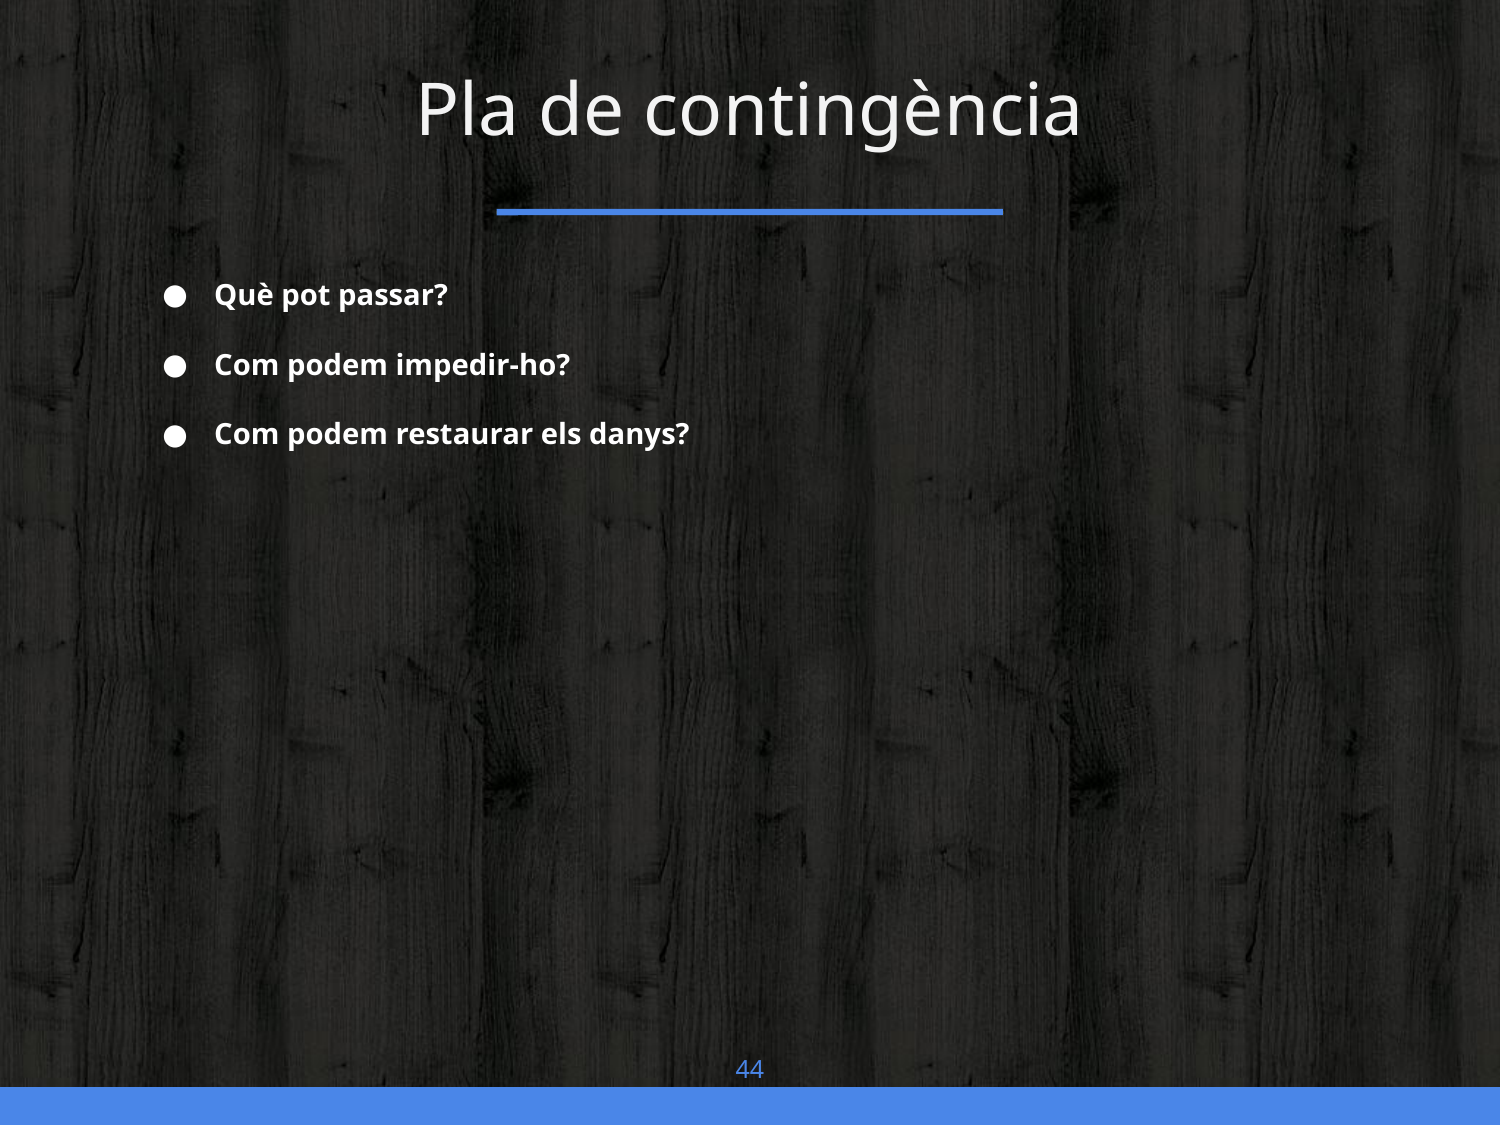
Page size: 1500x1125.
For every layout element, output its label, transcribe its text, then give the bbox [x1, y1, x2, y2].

text_box [0, 1087, 1500, 1125]
picture [0, 0, 1500, 1087]
text_box Què pot passar? Com podem impedir-ho? Com podem restaurar els danys? [124, 260, 1376, 541]
title Pla de contingència [75, 0, 1425, 213]
slide_number 44 [705, 1038, 795, 1087]
